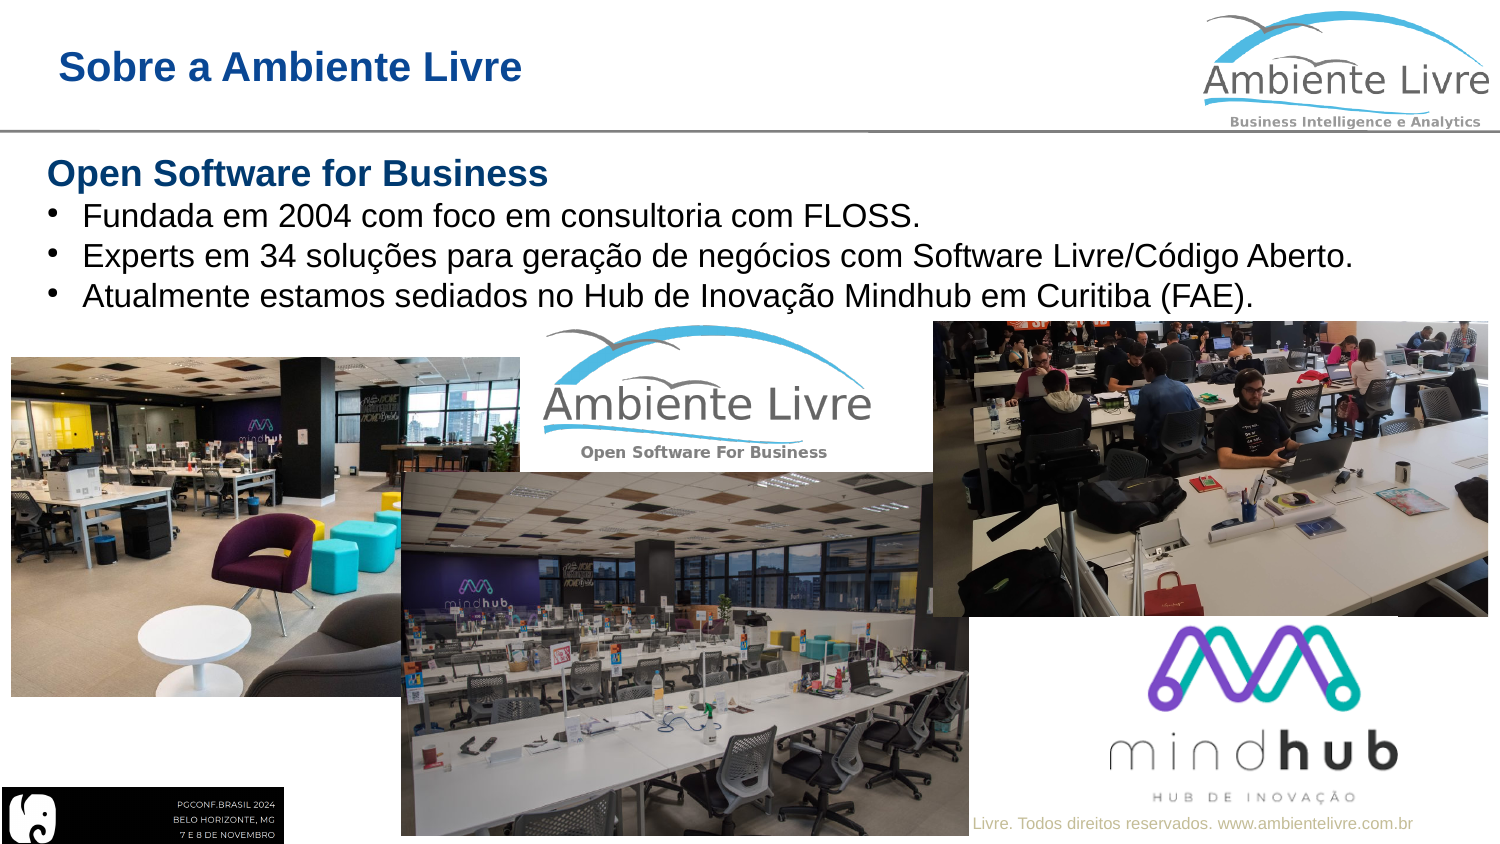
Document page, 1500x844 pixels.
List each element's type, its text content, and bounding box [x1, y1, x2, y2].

title Sobre a Ambiente Livre [43, 8, 1127, 129]
picture [1203, 11, 1489, 129]
picture [2, 787, 284, 844]
text_box Open Software for Business Fundada em 2004 com foco em consultoria com FLOSS. Experts em 34 soluções para geração de negócios com Software Livre/Código Aberto. Atualmente estamos sediados no Hub de Inovação Mindhub em Curitiba (FAE). [32, 141, 1453, 322]
picture [11, 204, 1489, 836]
